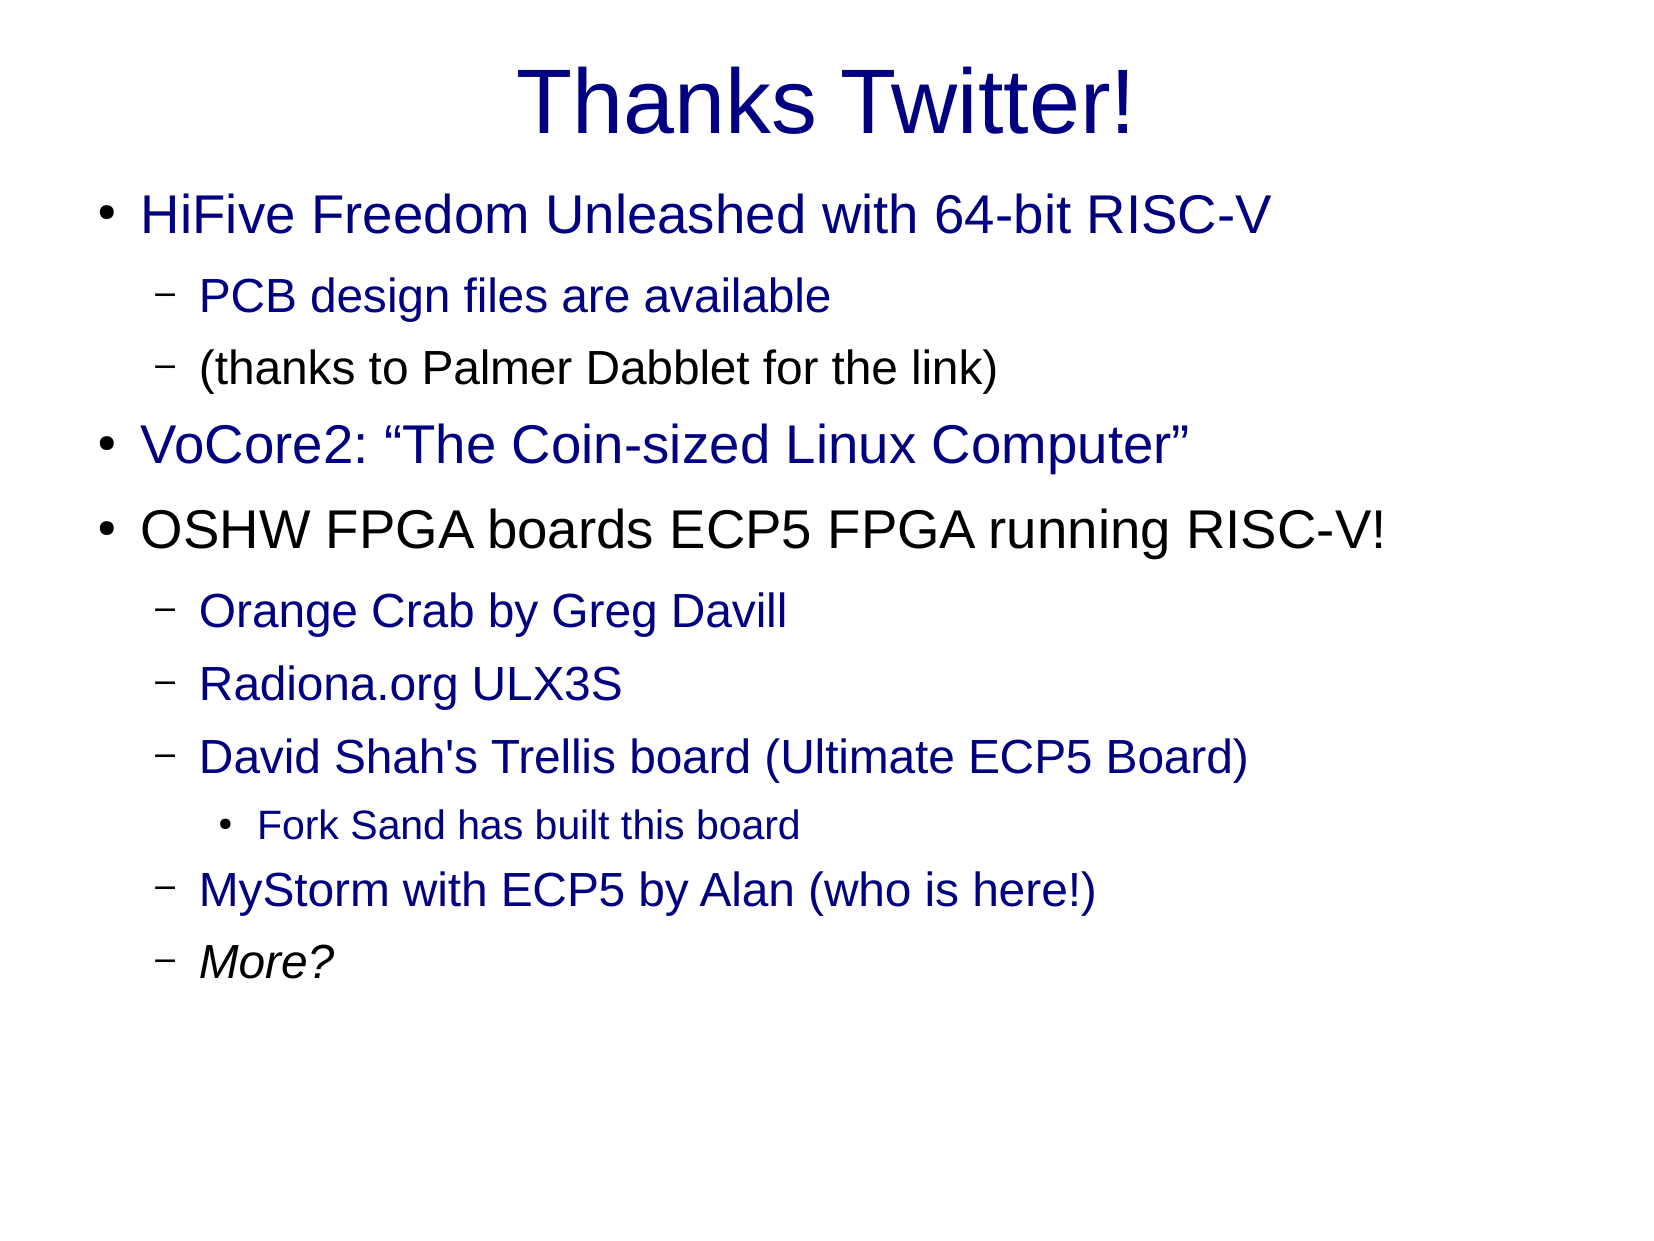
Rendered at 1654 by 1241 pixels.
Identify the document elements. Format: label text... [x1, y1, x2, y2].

list HiFive Freedom Unleashed with 64-bit RISC-V PCB design files are available (thanks to Palmer Dabblet for the link) VoCore2: “The Coin-sized Linux Computer” OSHW FPGA boards ECP5 FPGA running RISC-V! Orange Crab by Greg Davill Radiona.org ULX3S David Shah's Trellis board (Ultimate ECP5 Board) Fork Sand has built this board MyStorm with ECP5 by Alan (who is here!) More? [82, 183, 1571, 997]
title Thanks Twitter! [82, 49, 1571, 183]
